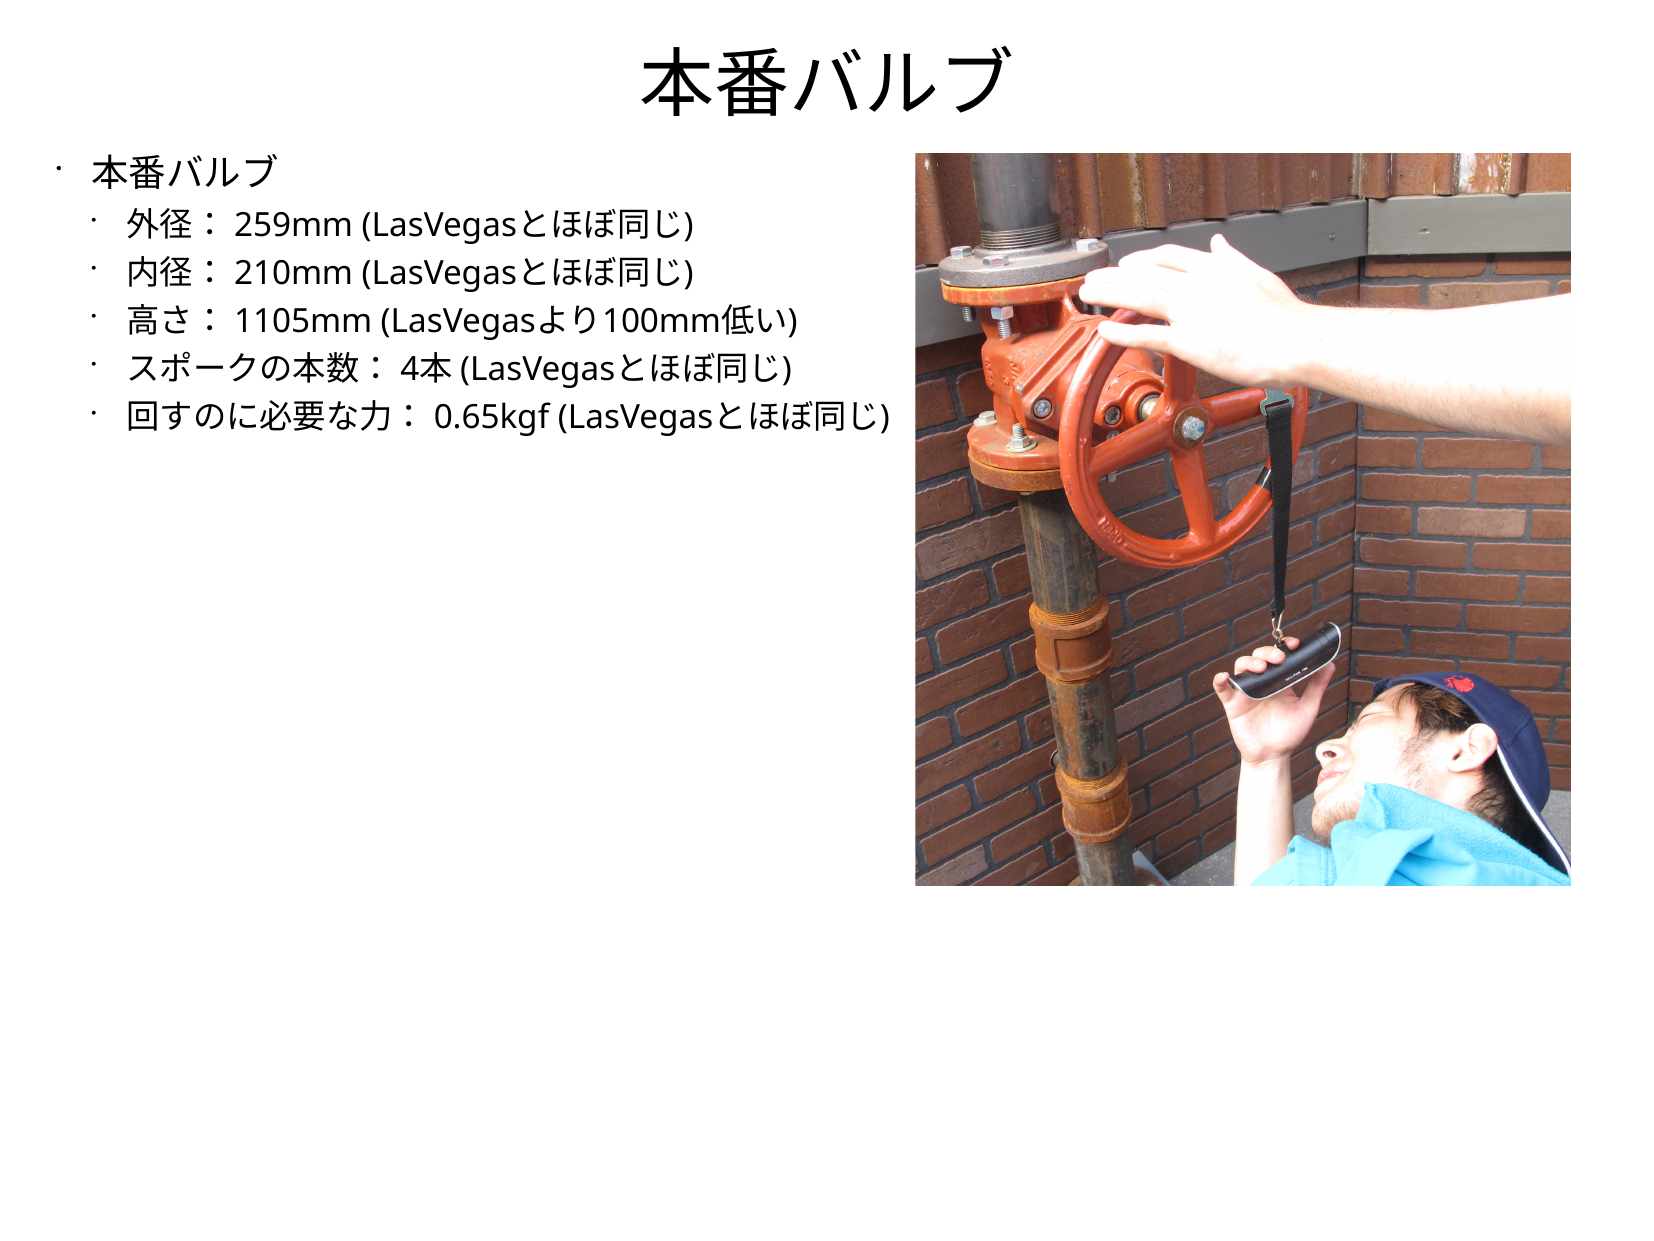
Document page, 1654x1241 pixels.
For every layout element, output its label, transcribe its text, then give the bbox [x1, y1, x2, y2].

text_box 本番バルブ 外径： 259mm (LasVegasとほぼ同じ) 内径： 210mm (LasVegasとほぼ同じ) 高さ： 1105mm (LasVegasより100mm低い) スポークの本数： 4本 (LasVegasとほぼ同じ) 回すのに必要な力： 0.65kgf (LasVegasとほぼ同じ) [41, 135, 1583, 1217]
picture [915, 153, 1571, 886]
title 本番バルブ [82, 37, 1571, 119]
